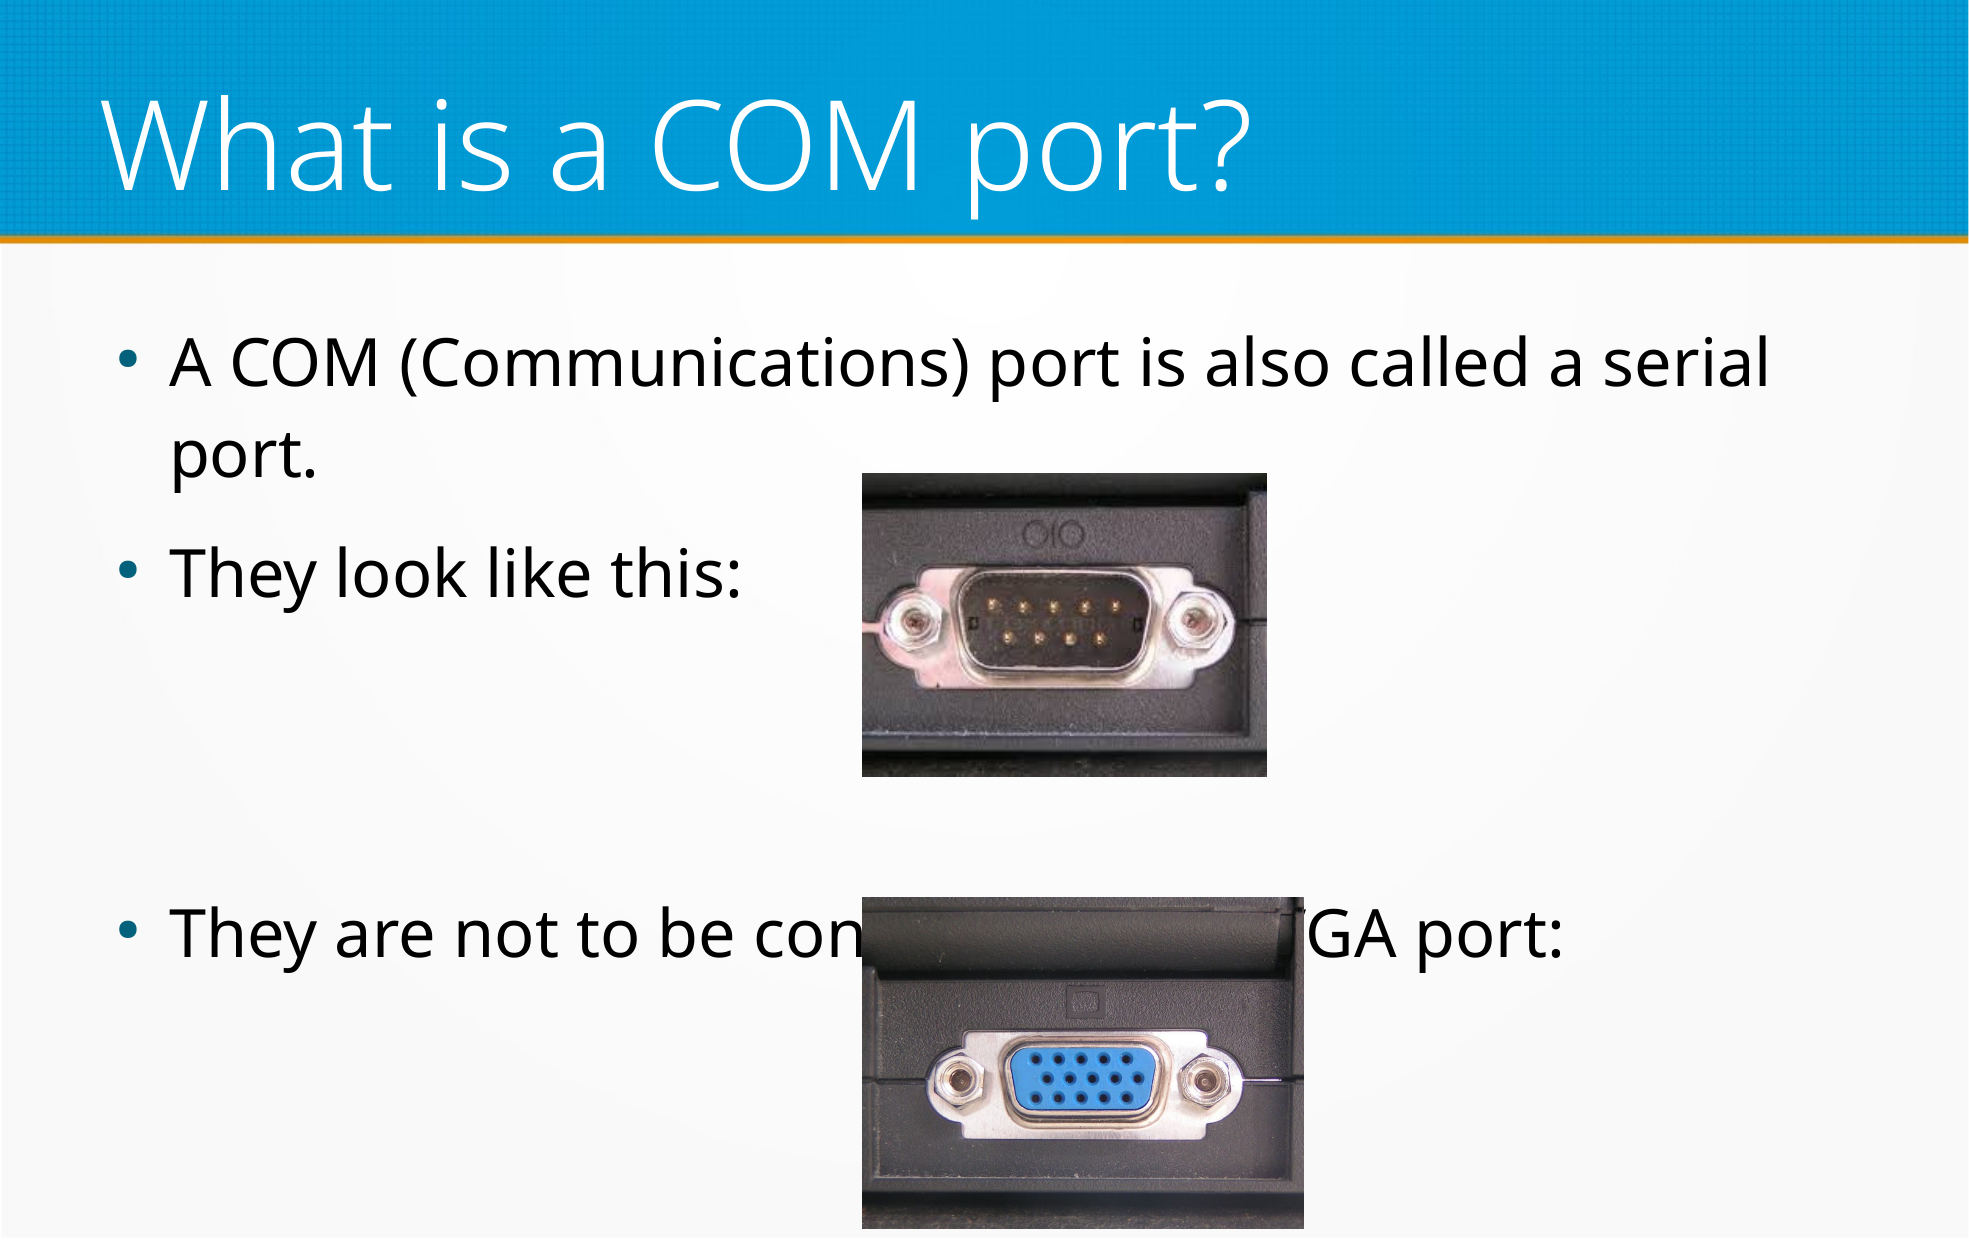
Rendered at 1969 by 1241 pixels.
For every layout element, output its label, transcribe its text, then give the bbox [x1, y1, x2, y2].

list A COM (Communications) port is also called a serial port. They look like this: They are not to be confused with a VGA port: [98, 315, 1861, 1081]
title What is a COM port? [98, 19, 1870, 227]
picture [0, 233, 1969, 1241]
